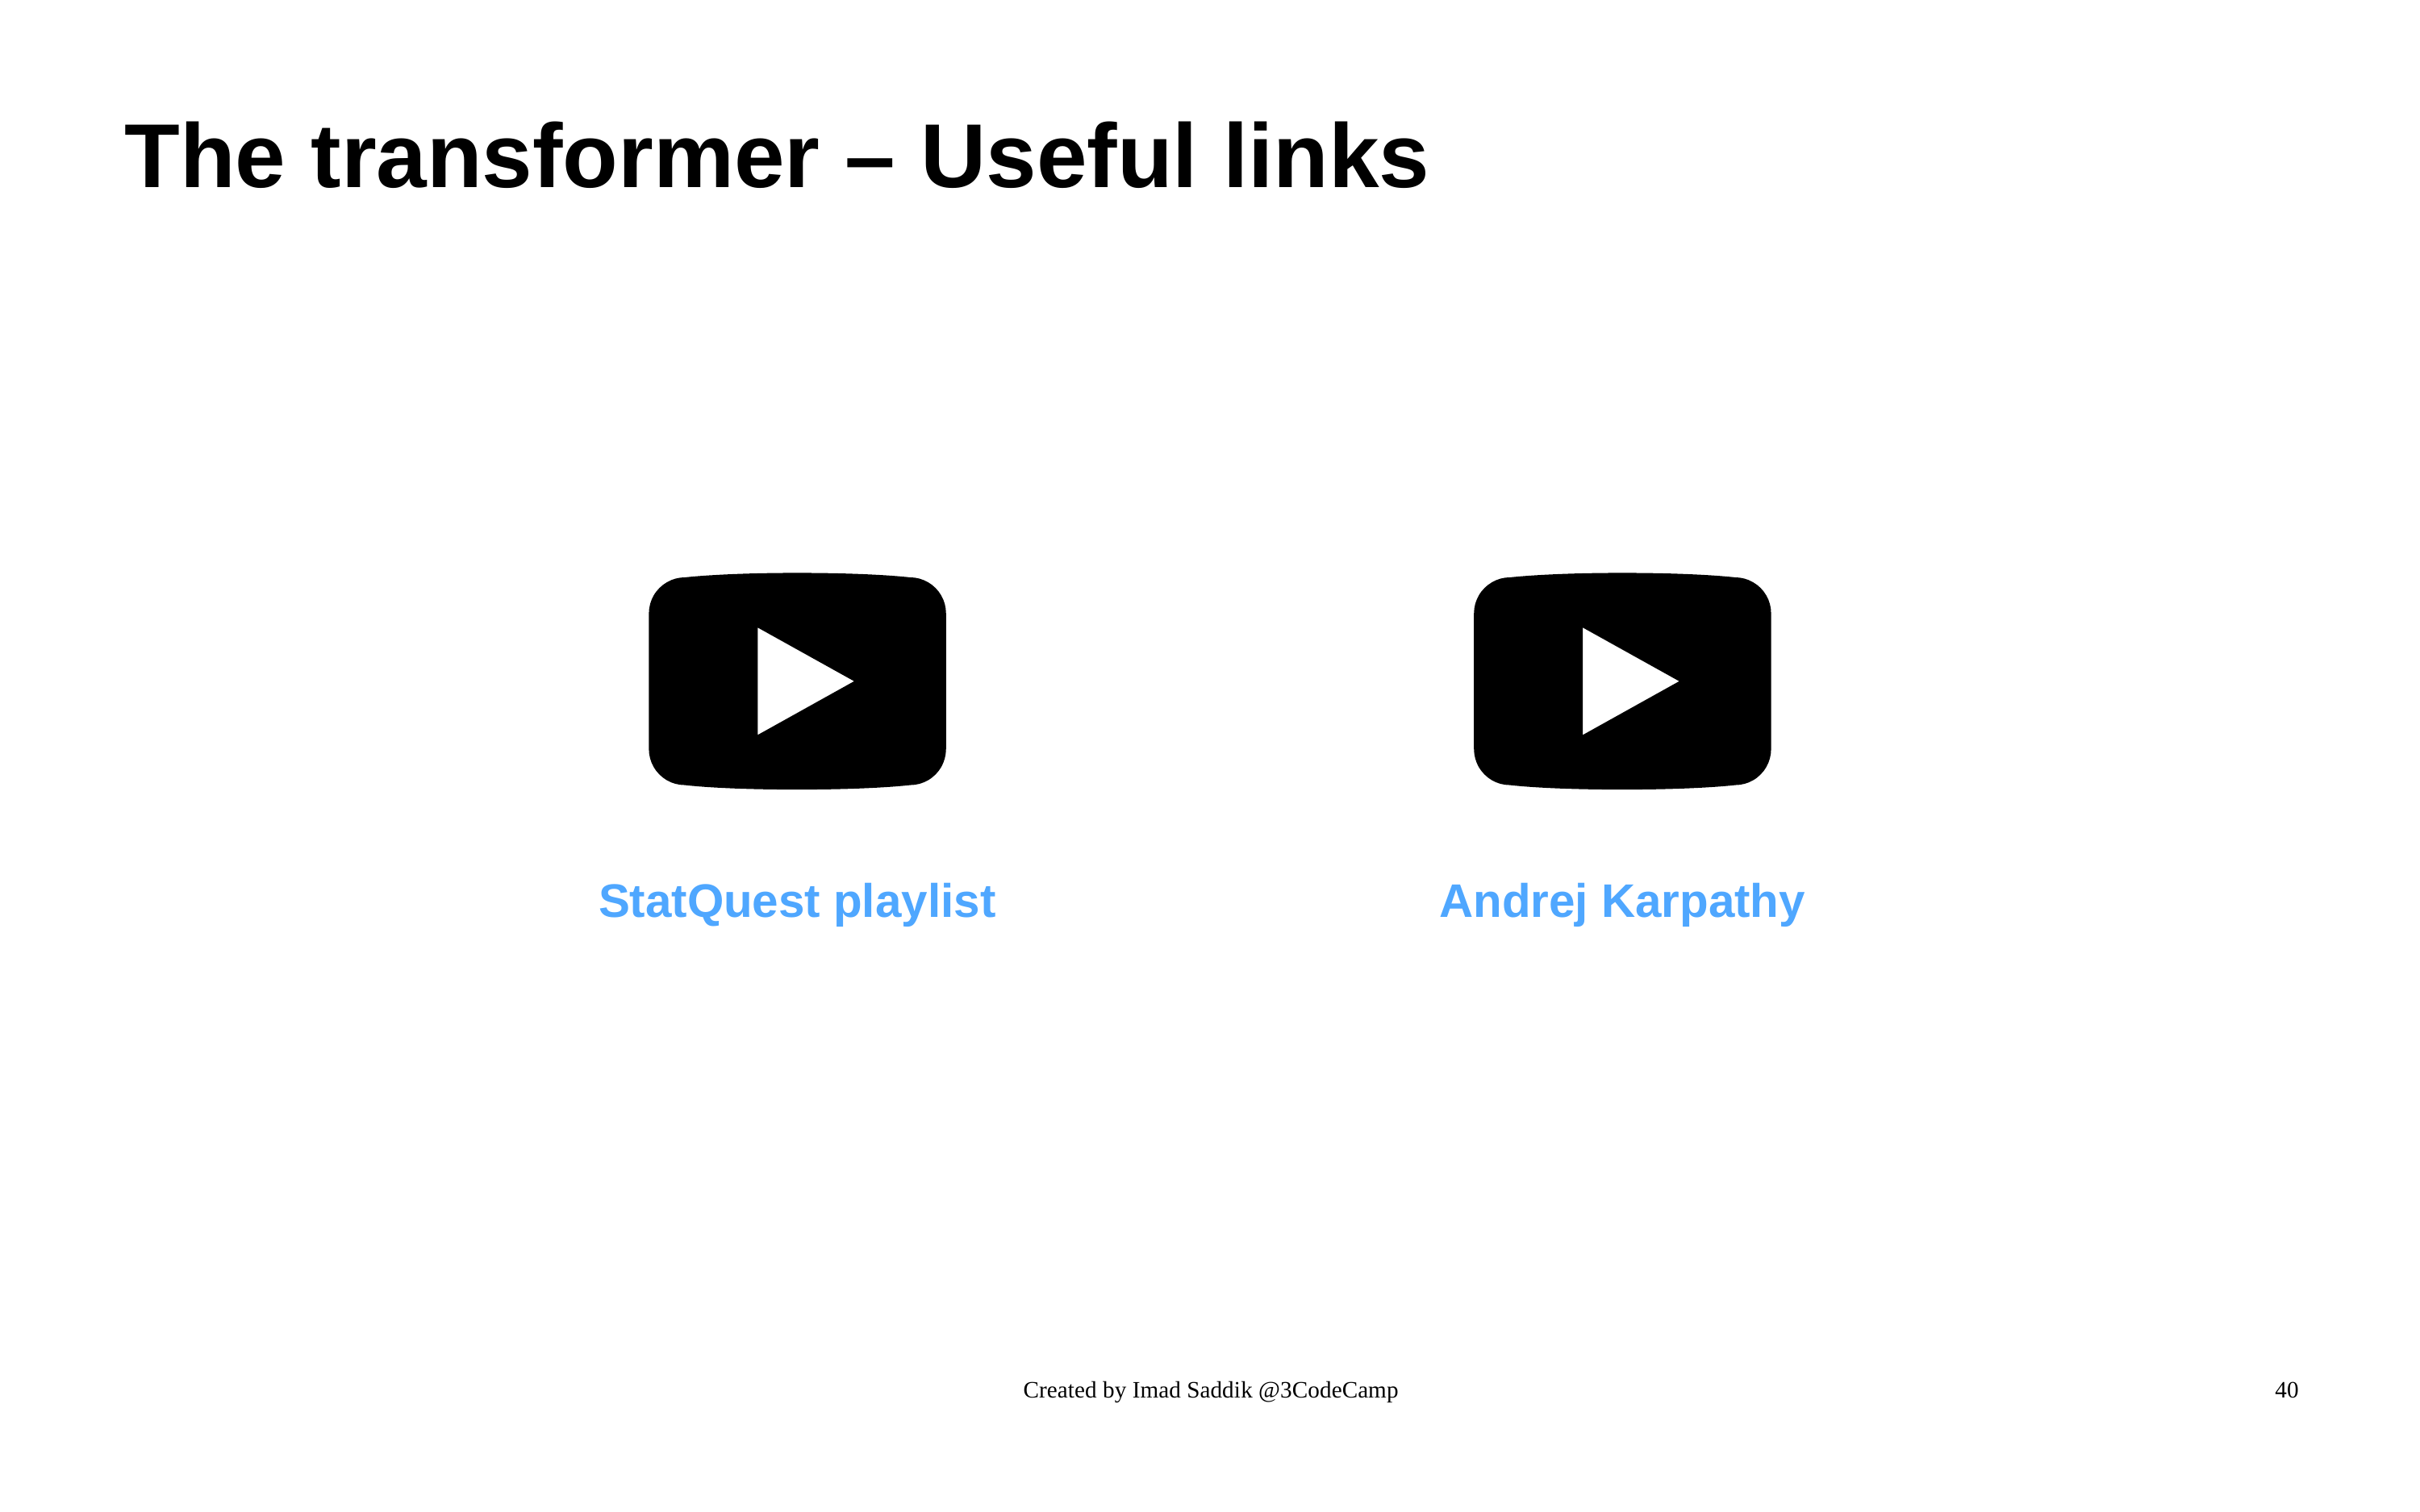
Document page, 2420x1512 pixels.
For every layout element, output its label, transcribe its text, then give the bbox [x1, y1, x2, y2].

text_box The transformer – Useful links [112, 61, 1664, 251]
text_box StatQuest playlist [489, 862, 1106, 939]
picture [649, 573, 947, 790]
text_box Andrej Karpathy [1314, 862, 1931, 939]
picture [1473, 573, 1771, 790]
